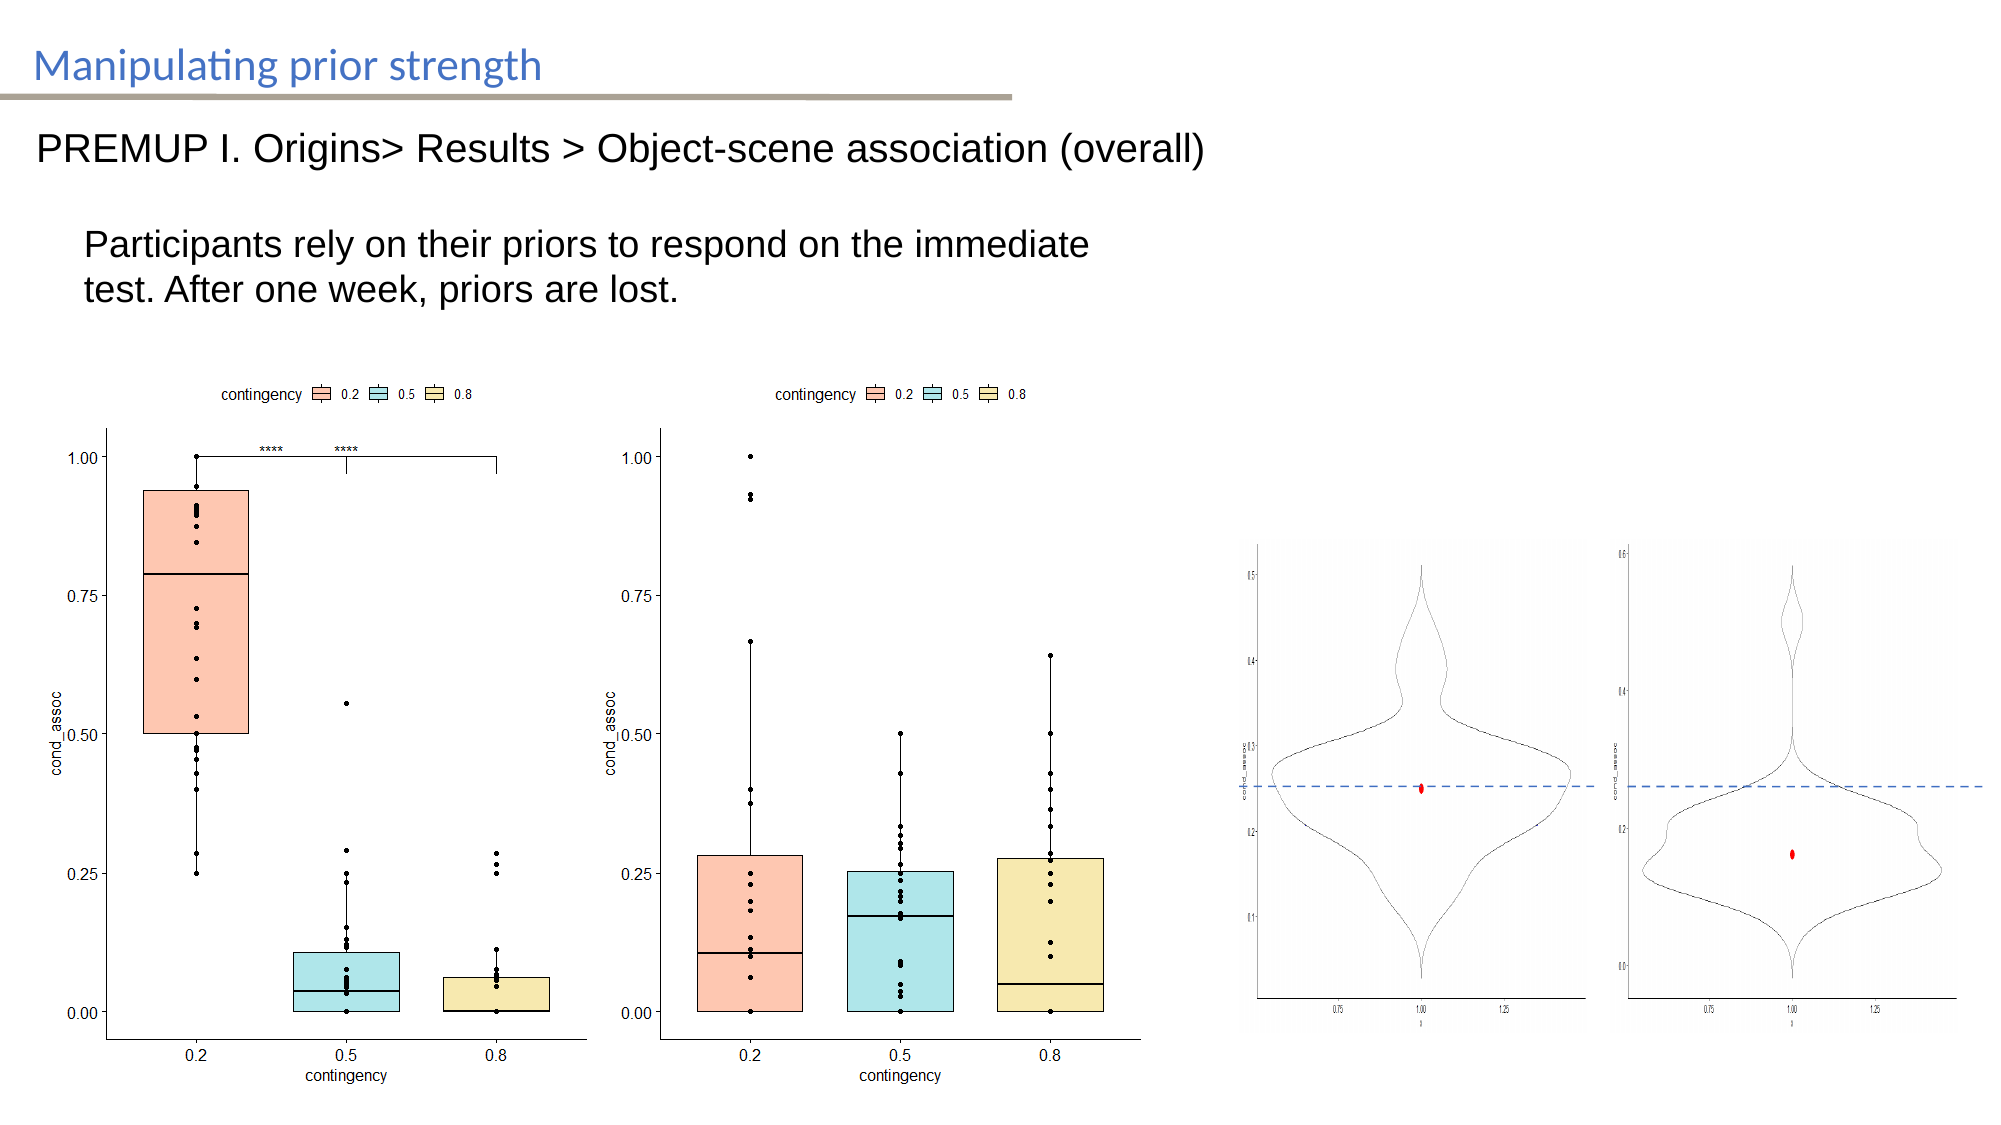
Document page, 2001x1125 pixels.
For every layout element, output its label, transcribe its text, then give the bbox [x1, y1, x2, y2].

text_box PREMUP I. Origins> Results > Object-scene association (overall) [18, 110, 1256, 182]
picture [1610, 539, 1959, 1033]
picture [1239, 539, 1588, 1033]
text_box Manipulating prior strength [15, 27, 1921, 97]
text_box Participants rely on their priors to respond on the immediate test. After one week, priors are lost. [66, 207, 1157, 340]
picture [40, 366, 1148, 1090]
